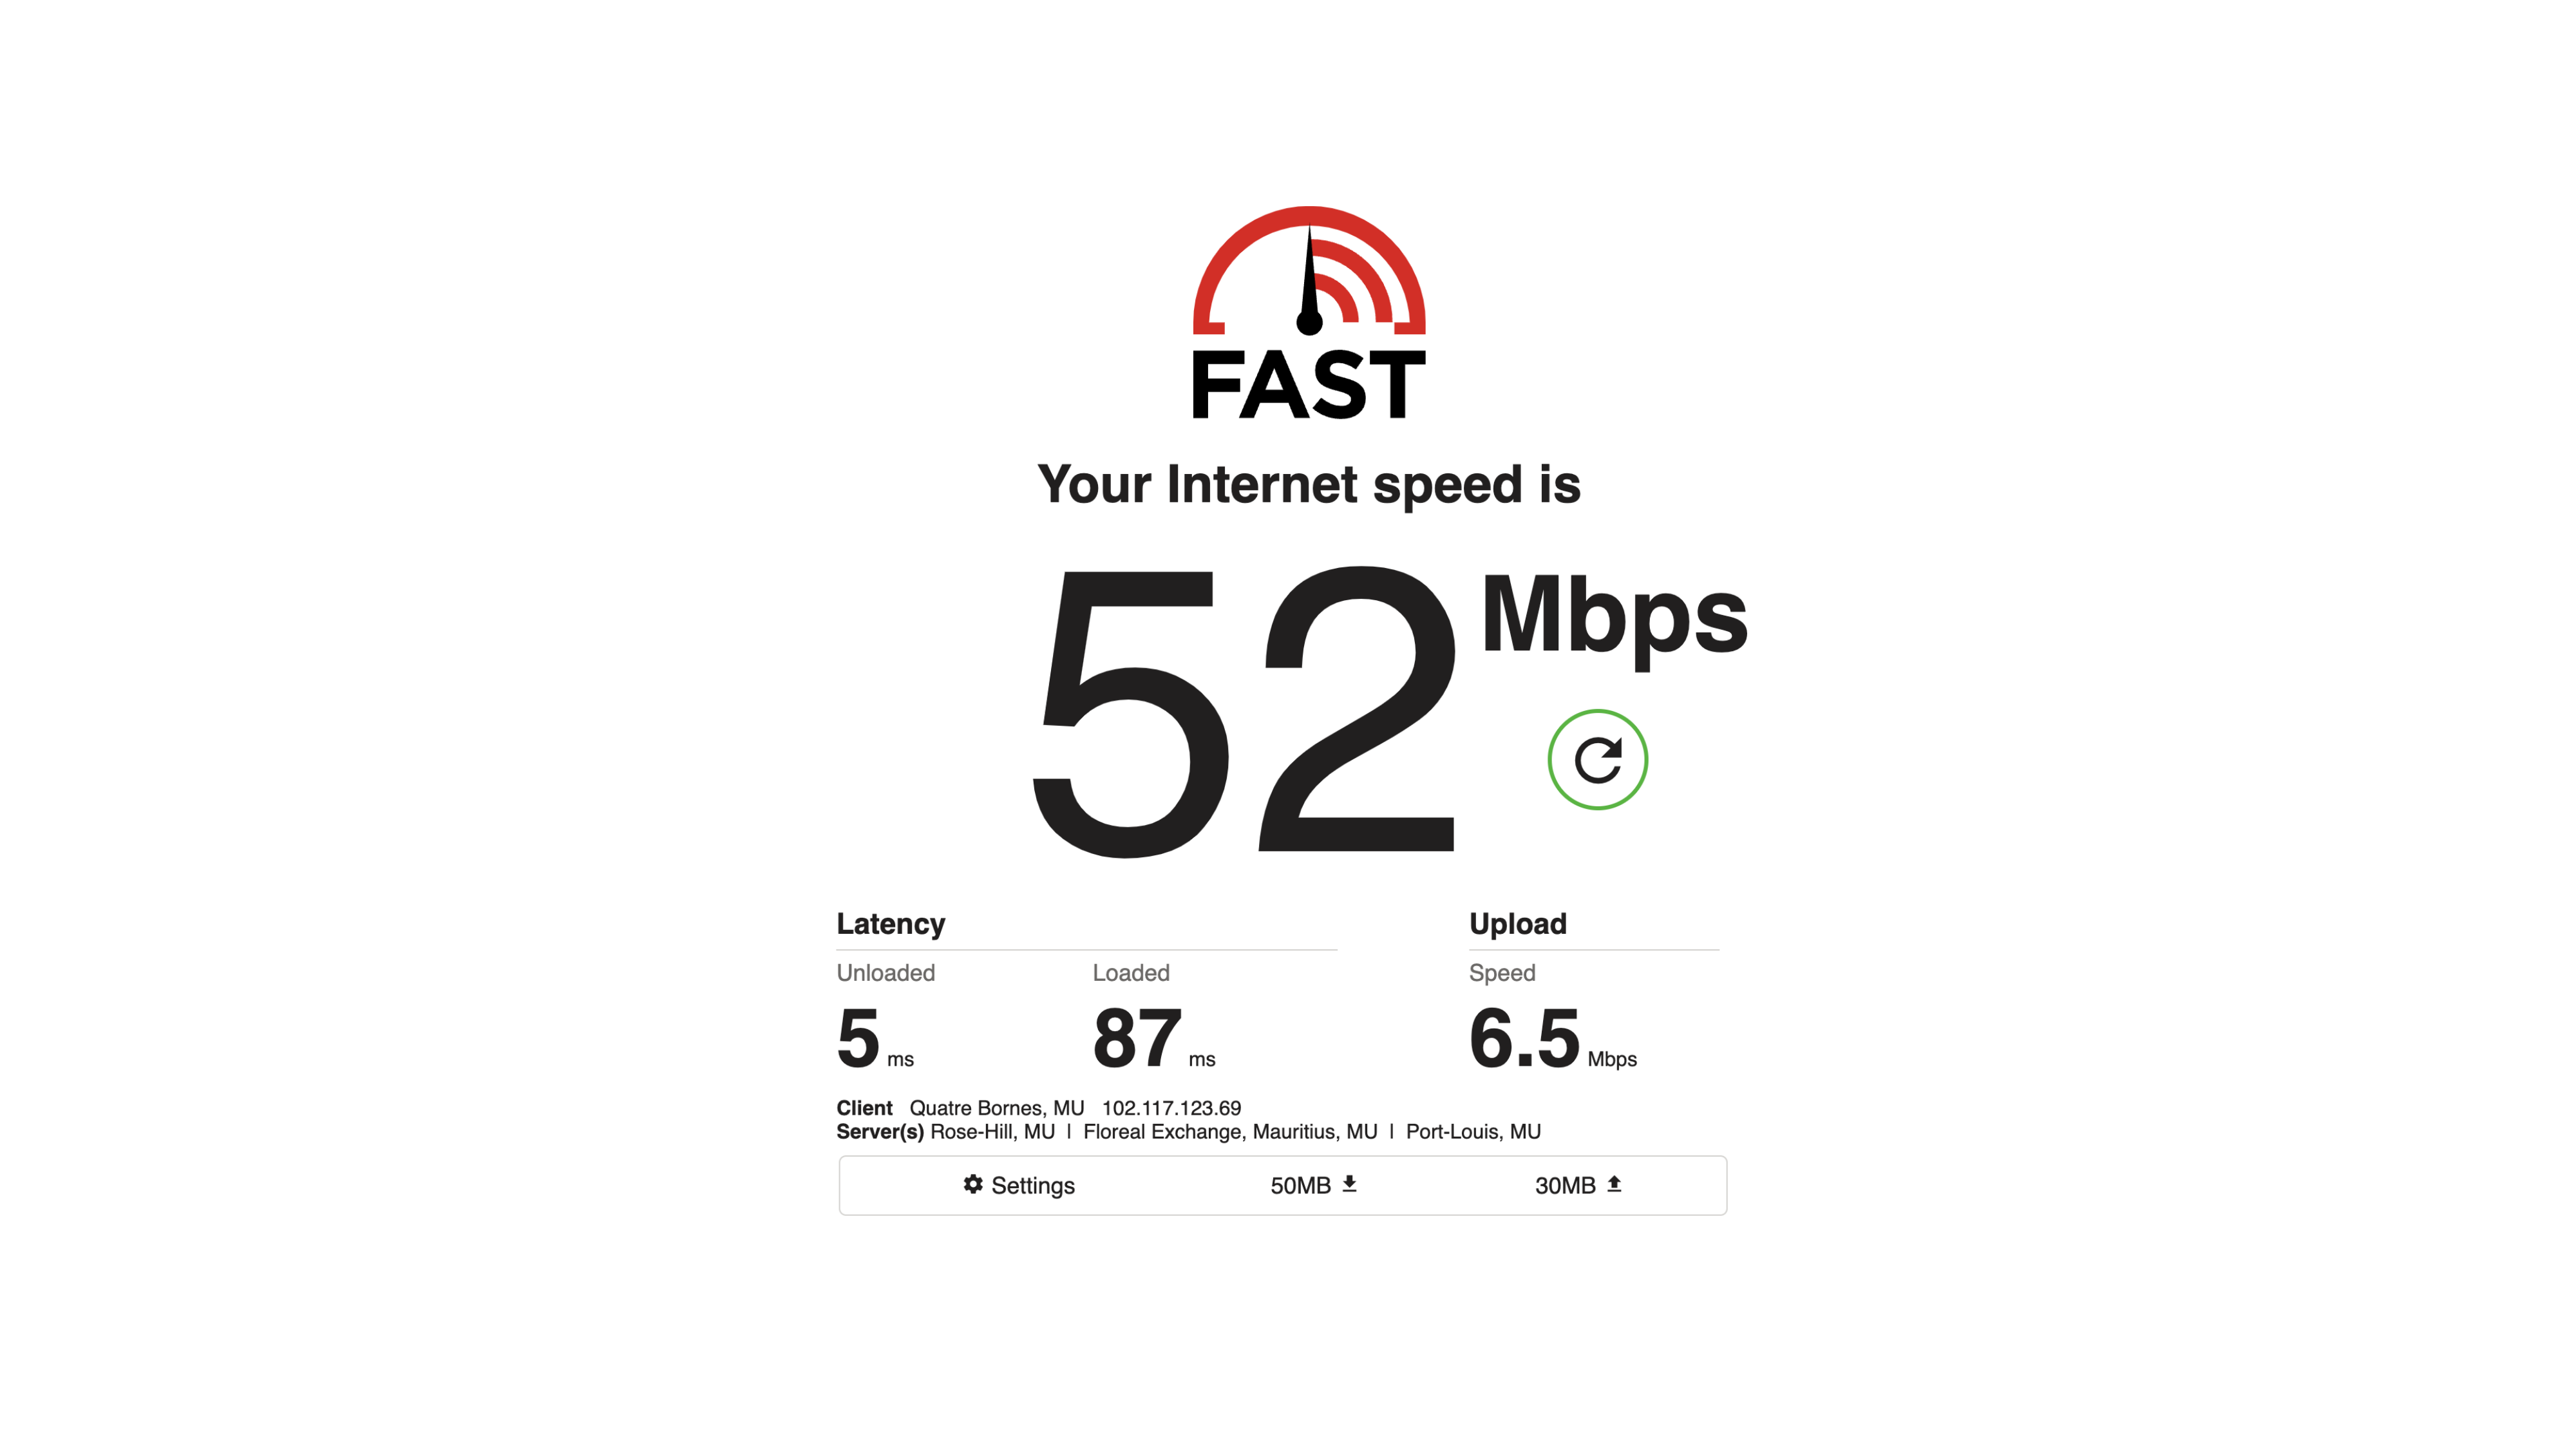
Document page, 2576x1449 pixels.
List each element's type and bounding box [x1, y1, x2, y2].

picture [797, 188, 1779, 1234]
